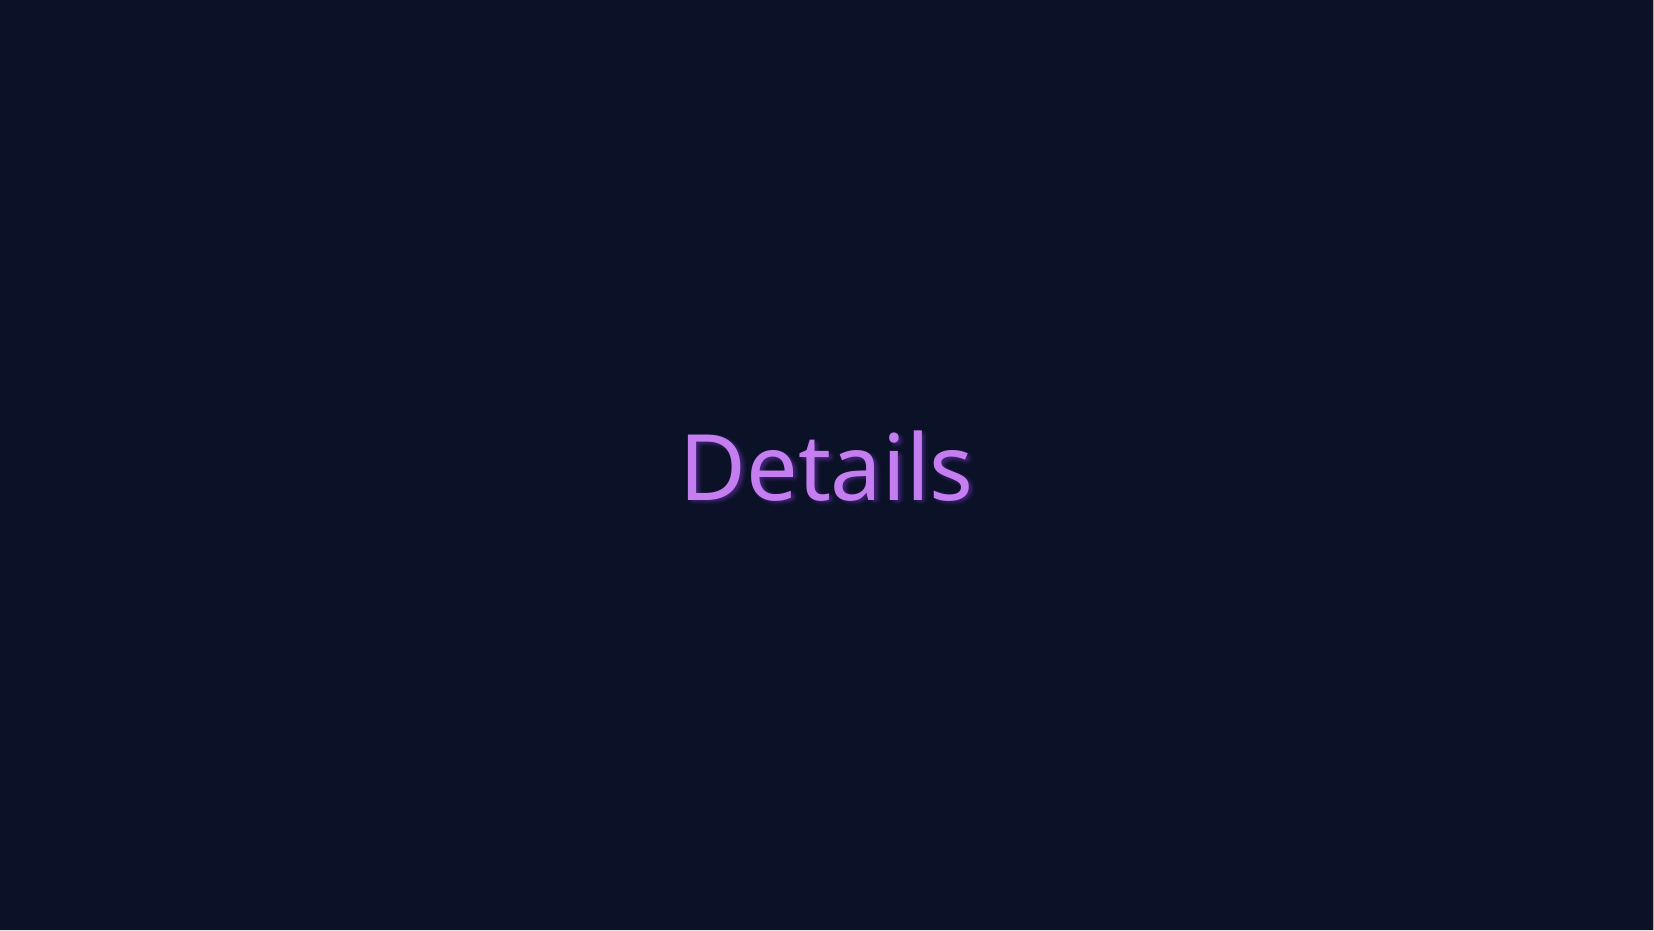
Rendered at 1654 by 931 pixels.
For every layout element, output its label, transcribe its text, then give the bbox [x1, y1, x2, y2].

title Details [82, 387, 1571, 543]
